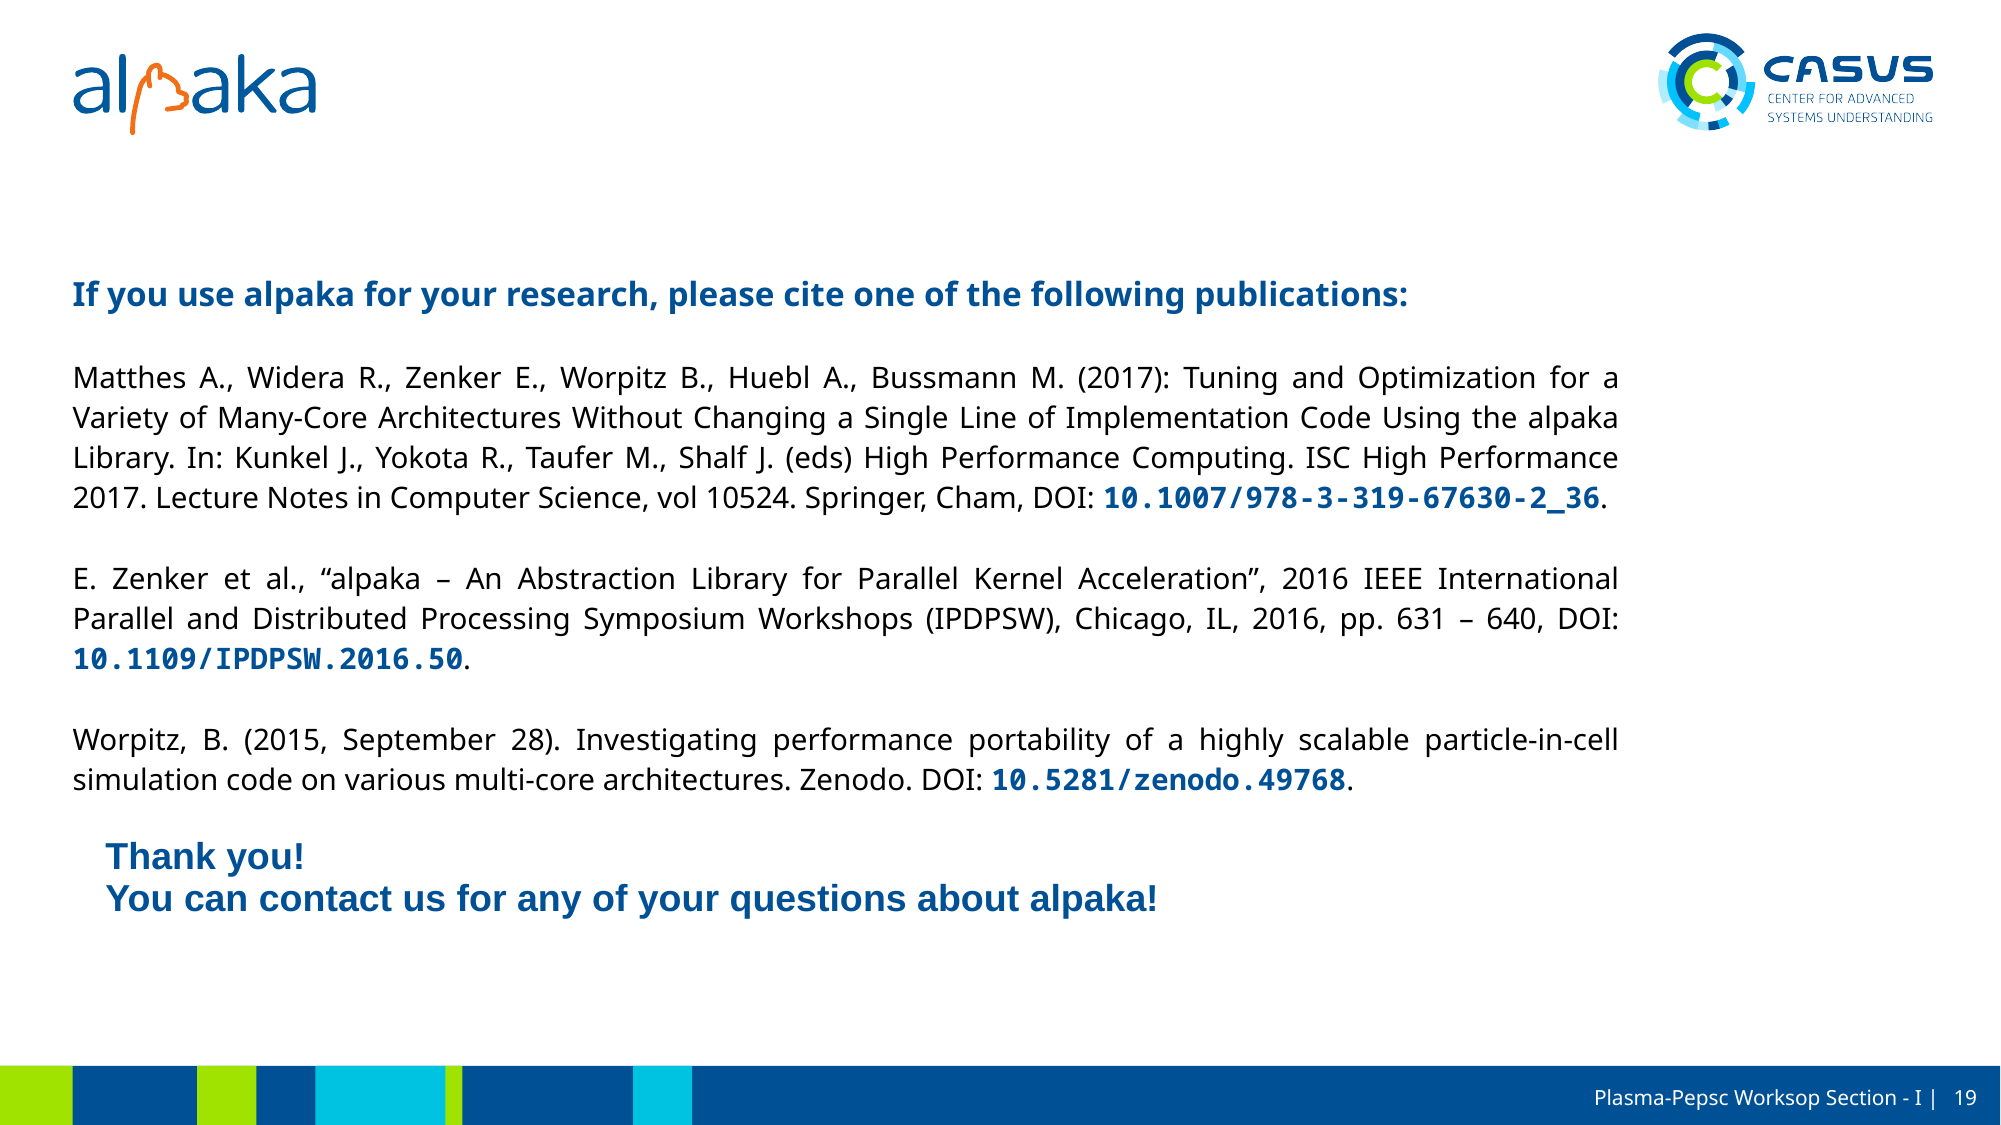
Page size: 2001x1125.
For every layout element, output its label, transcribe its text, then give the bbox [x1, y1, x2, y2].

list If you use alpaka for your research, please cite one of the following publications: Matthes A., Widera R., Zenker E., Worpitz B., Huebl A., Bussmann M. (2017): Tuning and Optimization for a Variety of Many-Core Architectures Without Changing a Single Line of Implementation Code Using the alpaka Library. In: Kunkel J., Yokota R., Taufer M., Shalf J. (eds) High Performance Computing. ISC High Performance 2017. Lecture Notes in Computer Science, vol 10524. Springer, Cham, DOI: 10.1007/978-3-319-67630-2_36. E. Zenker et al., “alpaka – An Abstraction Library for Parallel Kernel Acceleration”, 2016 IEEE International Parallel and Distributed Processing Symposium Workshops (IPDPSW), Chicago, IL, 2016, pp. 631 – 640, DOI: 10.1109/IPDPSW.2016.50. Worpitz, B. (2015, September 28). Investigating performance portability of a highly scalable particle-in-cell simulation code on various multi-core architectures. Zenodo. DOI: 10.5281/zenodo.49768. [72, 180, 1620, 809]
picture [1658, 33, 1933, 131]
picture [72, 53, 317, 136]
text_box Thank you! You can contact us for any of your questions about alpaka! [90, 828, 1795, 944]
